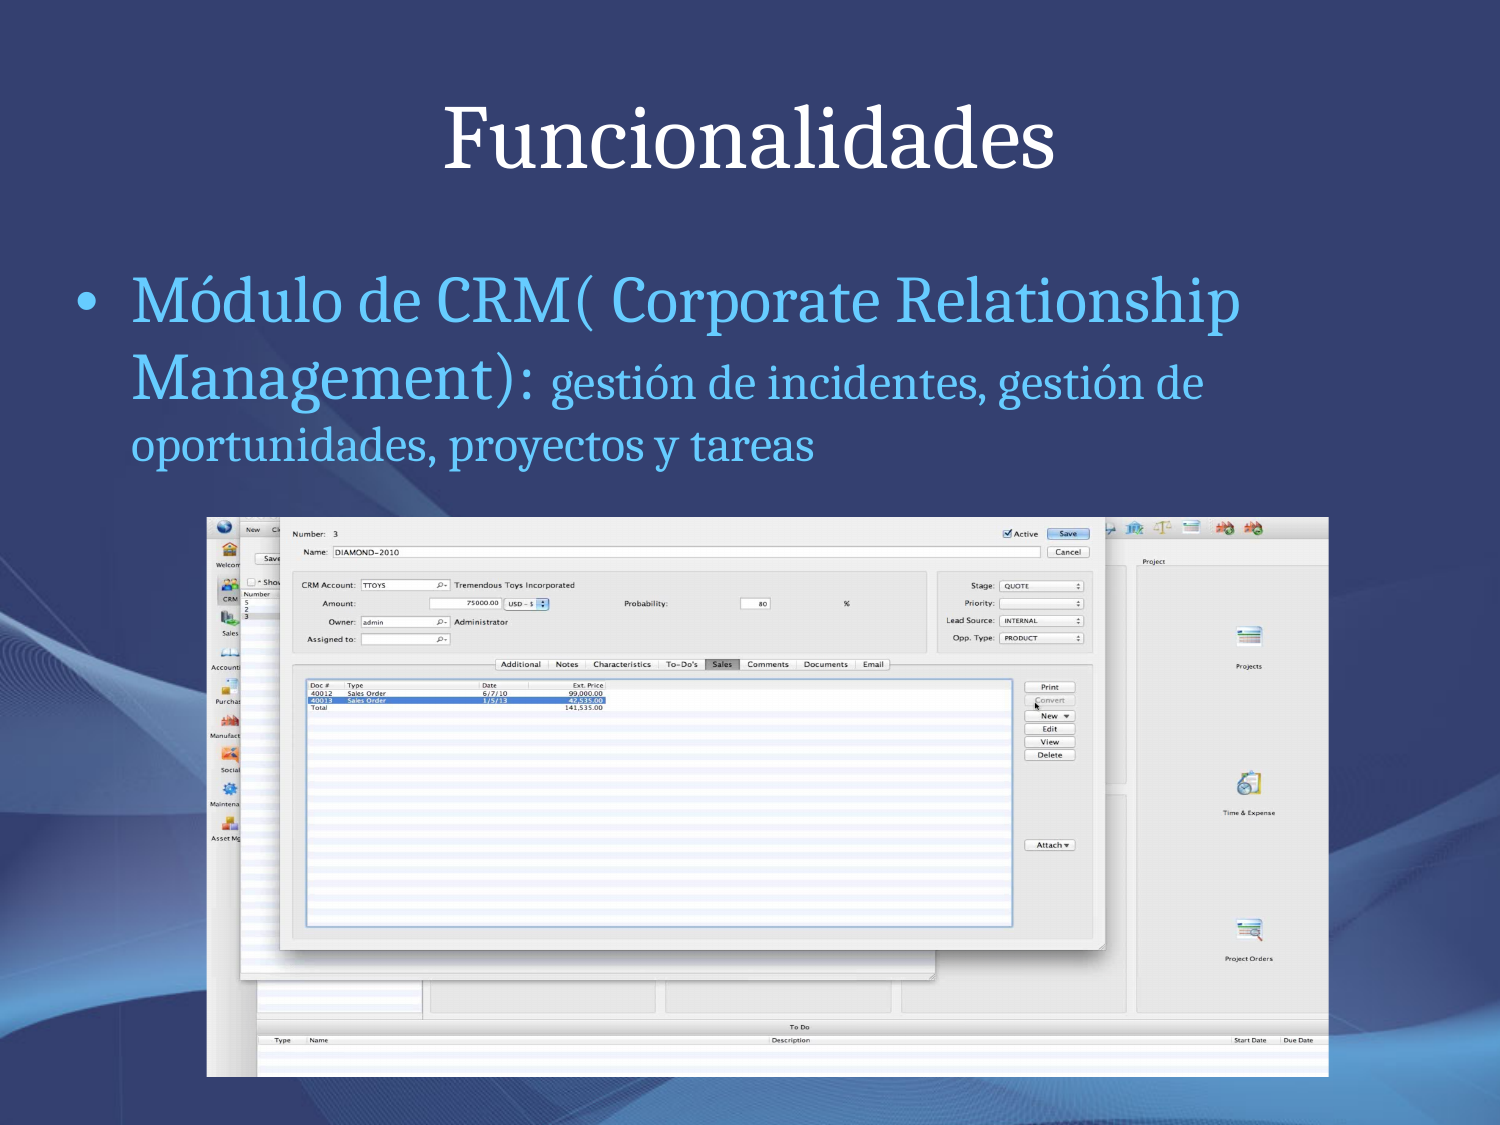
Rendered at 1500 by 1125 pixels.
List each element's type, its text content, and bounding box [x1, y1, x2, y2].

picture [0, 0, 1500, 1125]
list Módulo de CRM( Corporate Relationship Management): gestión de incidentes, gestión de oportunidades, proyectos y tareas [75, 262, 1426, 915]
title Funcionalidades [75, 45, 1426, 233]
